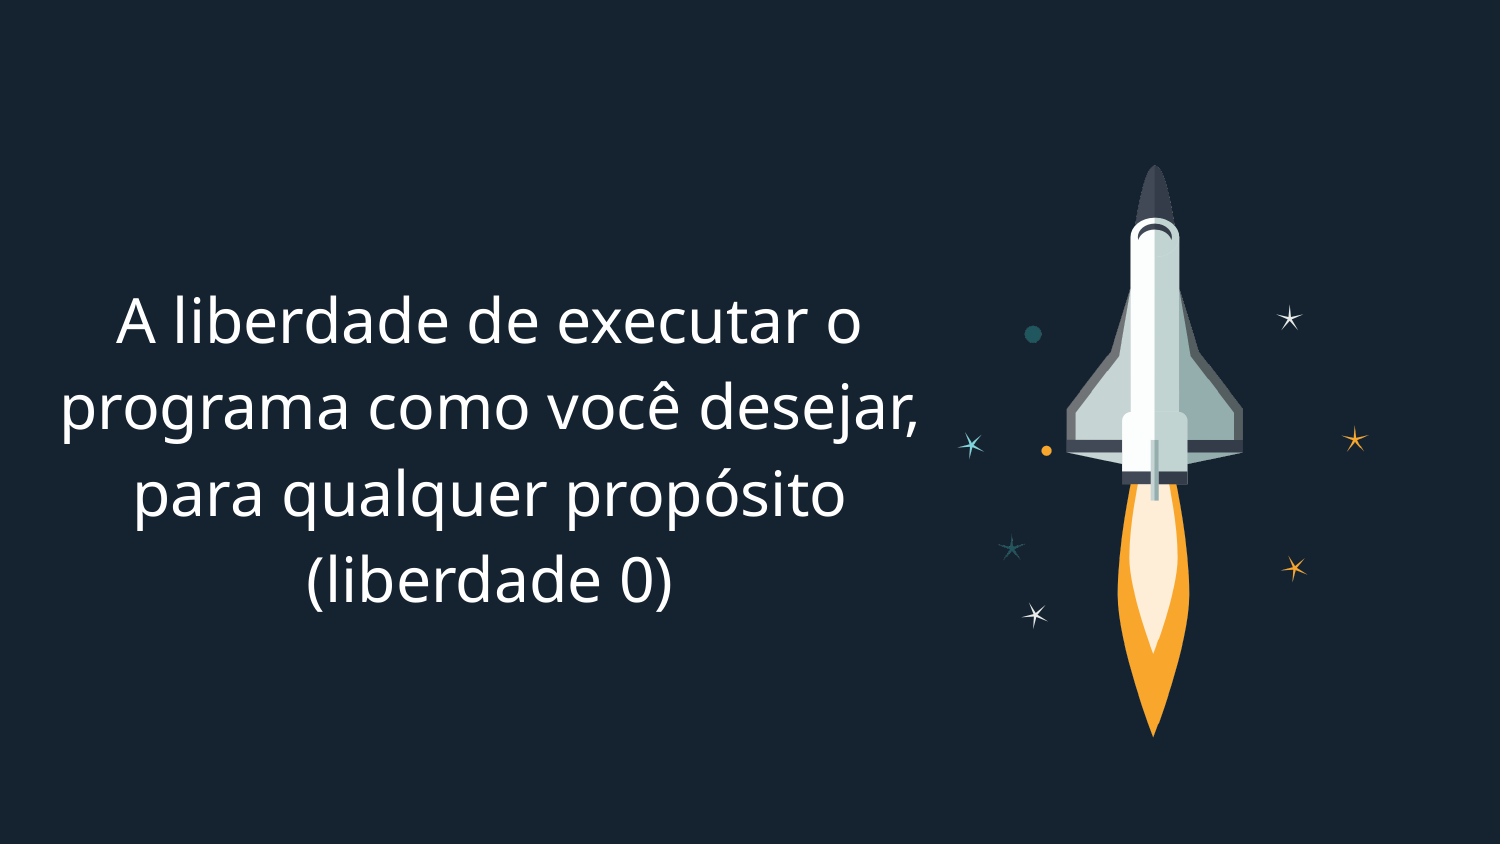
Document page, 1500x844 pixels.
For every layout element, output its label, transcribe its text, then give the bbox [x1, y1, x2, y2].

picture [754, 139, 1500, 745]
text_box A liberdade de executar o programa como você desejar, para qualquer propósito (liberdade 0) [18, 255, 754, 630]
